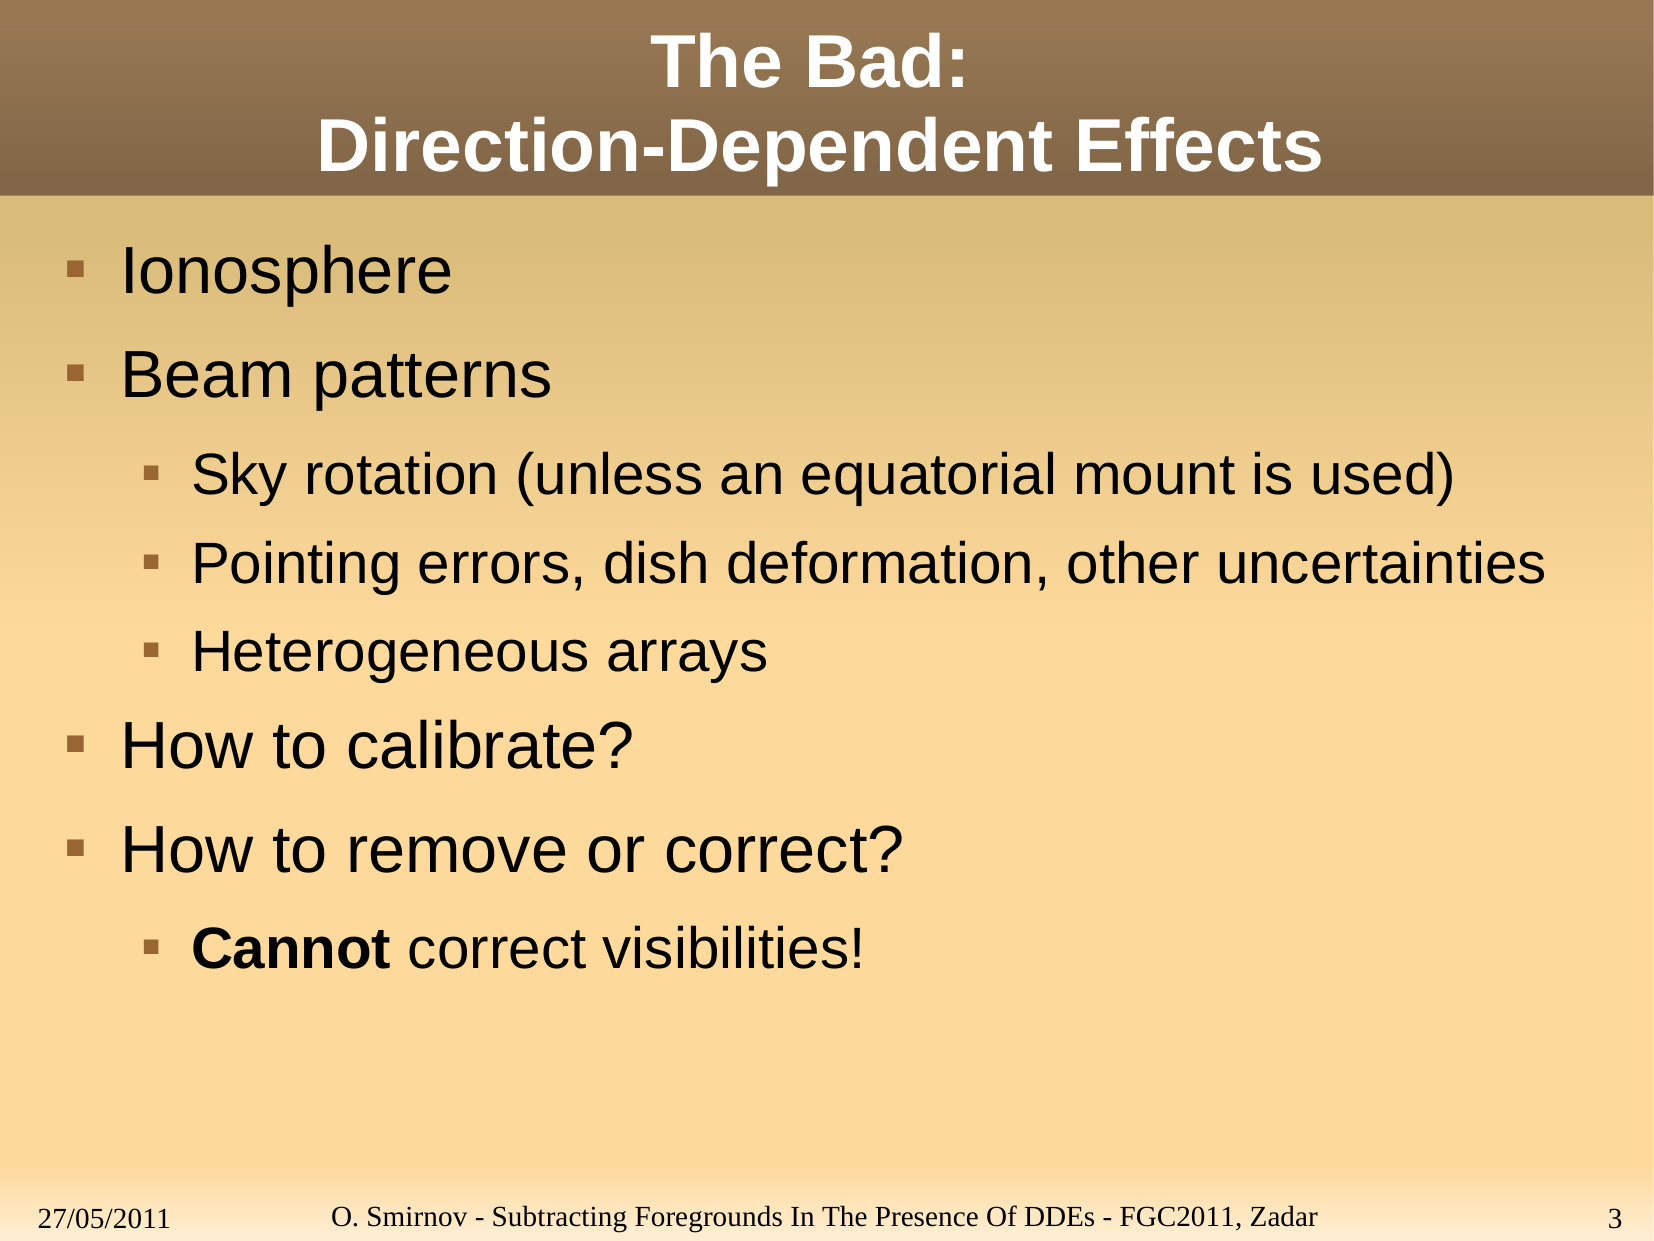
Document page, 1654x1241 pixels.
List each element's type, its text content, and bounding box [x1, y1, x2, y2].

list Ionosphere Beam patterns Sky rotation (unless an equatorial mount is used) Pointing errors, dish deformation, other uncertainties Heterogeneous arrays How to calibrate? How to remove or correct? Cannot correct visibilities! [49, 233, 1613, 1096]
picture [0, 0, 1654, 1241]
title The Bad: Direction-Dependent Effects [76, 7, 1565, 200]
